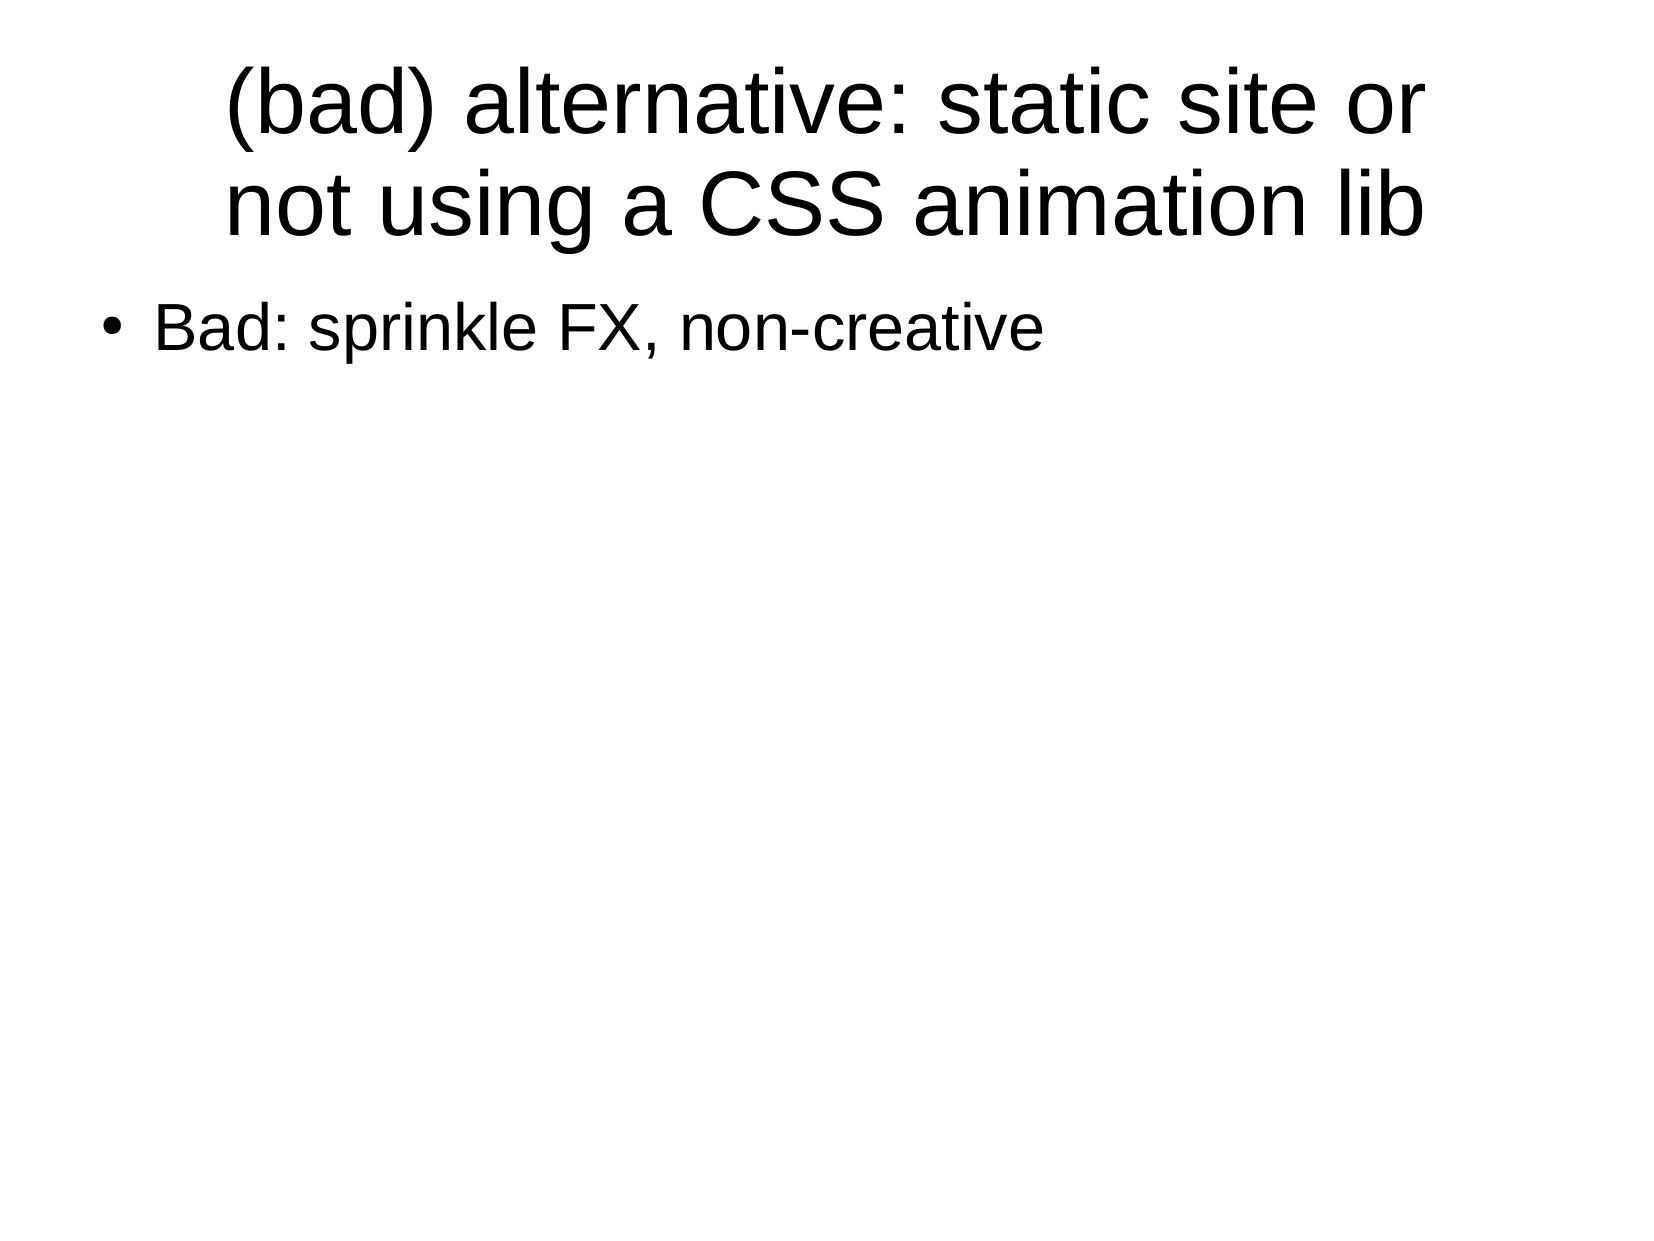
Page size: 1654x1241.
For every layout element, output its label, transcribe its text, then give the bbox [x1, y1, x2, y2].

title (bad) alternative: static site or not using a CSS animation lib [82, 49, 1571, 257]
list Bad: sprinkle FX, non-creative [82, 290, 1571, 1010]
